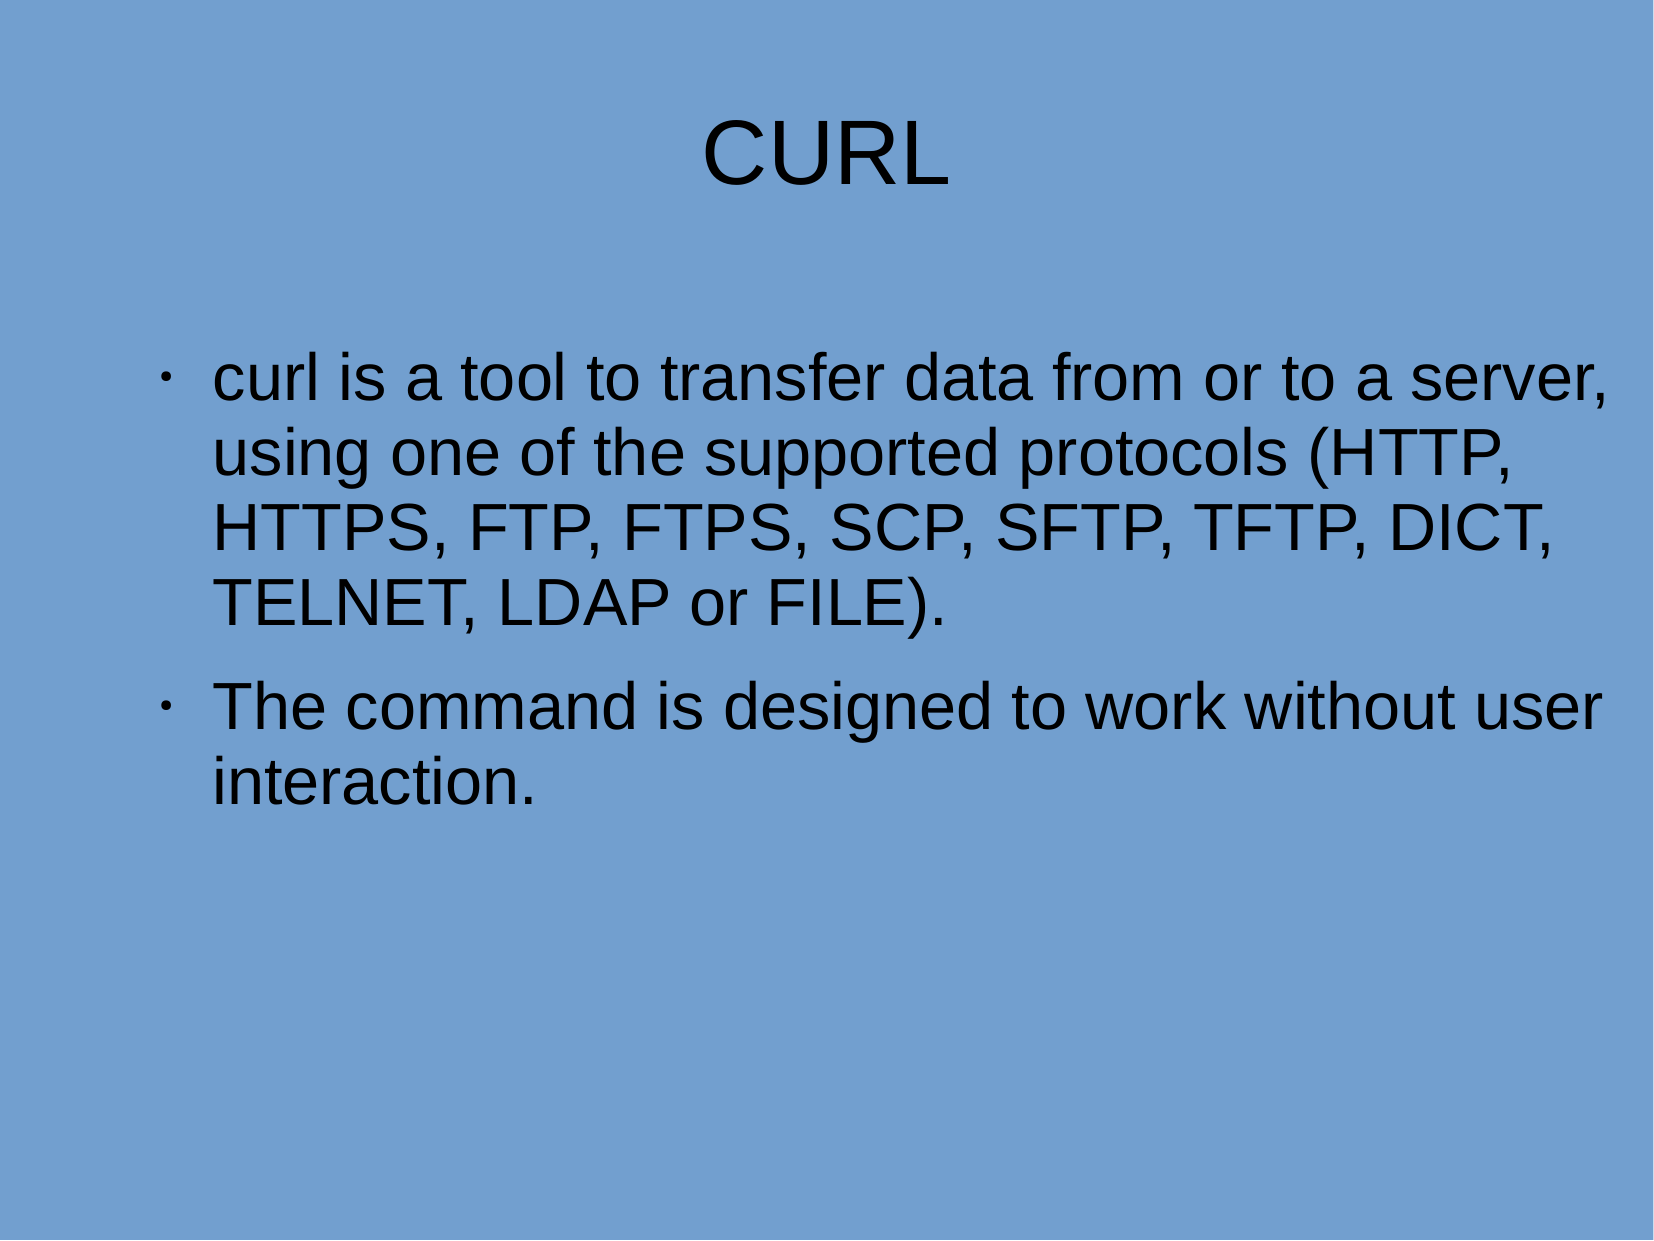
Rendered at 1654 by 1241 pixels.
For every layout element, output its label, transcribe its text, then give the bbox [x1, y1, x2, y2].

list curl is a tool to transfer data from or to a server, using one of the supported protocols (HTTP, HTTPS, FTP, FTPS, SCP, SFTP, TFTP, DICT, TELNET, LDAP or FILE). The command is designed to work without user interaction. [141, 236, 1630, 956]
title CURL [82, 49, 1571, 257]
